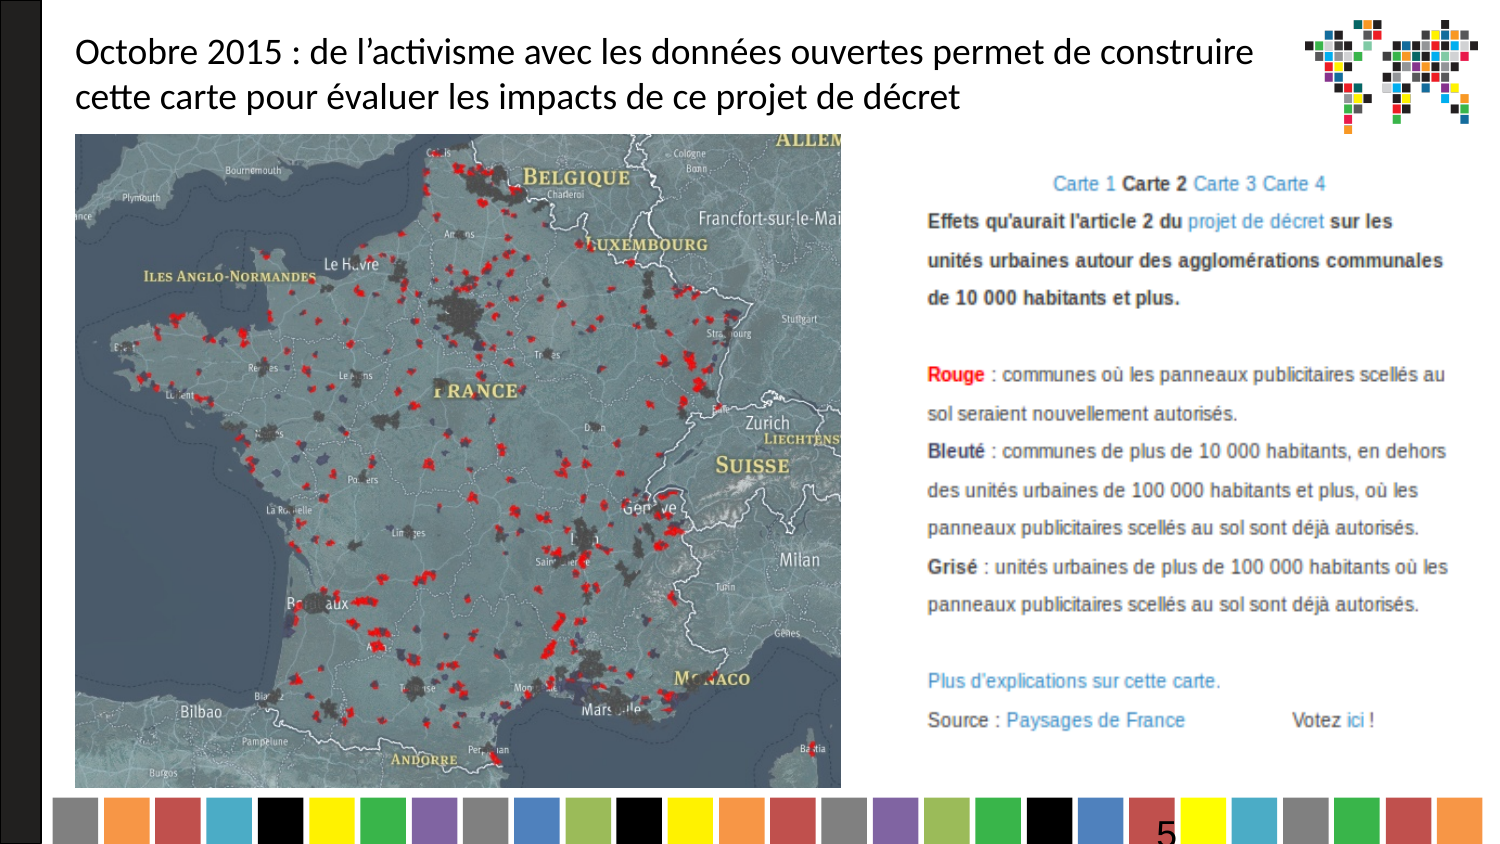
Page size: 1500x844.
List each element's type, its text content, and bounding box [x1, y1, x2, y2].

picture [1305, 20, 1478, 134]
text_box Octobre 2015 : de l’activisme avec les données ouvertes permet de construire cette carte pour évaluer les impacts de ce projet de décret [75, 8, 1296, 135]
text_box <number> [1141, 802, 1492, 844]
picture [915, 152, 1465, 750]
picture [75, 135, 841, 788]
